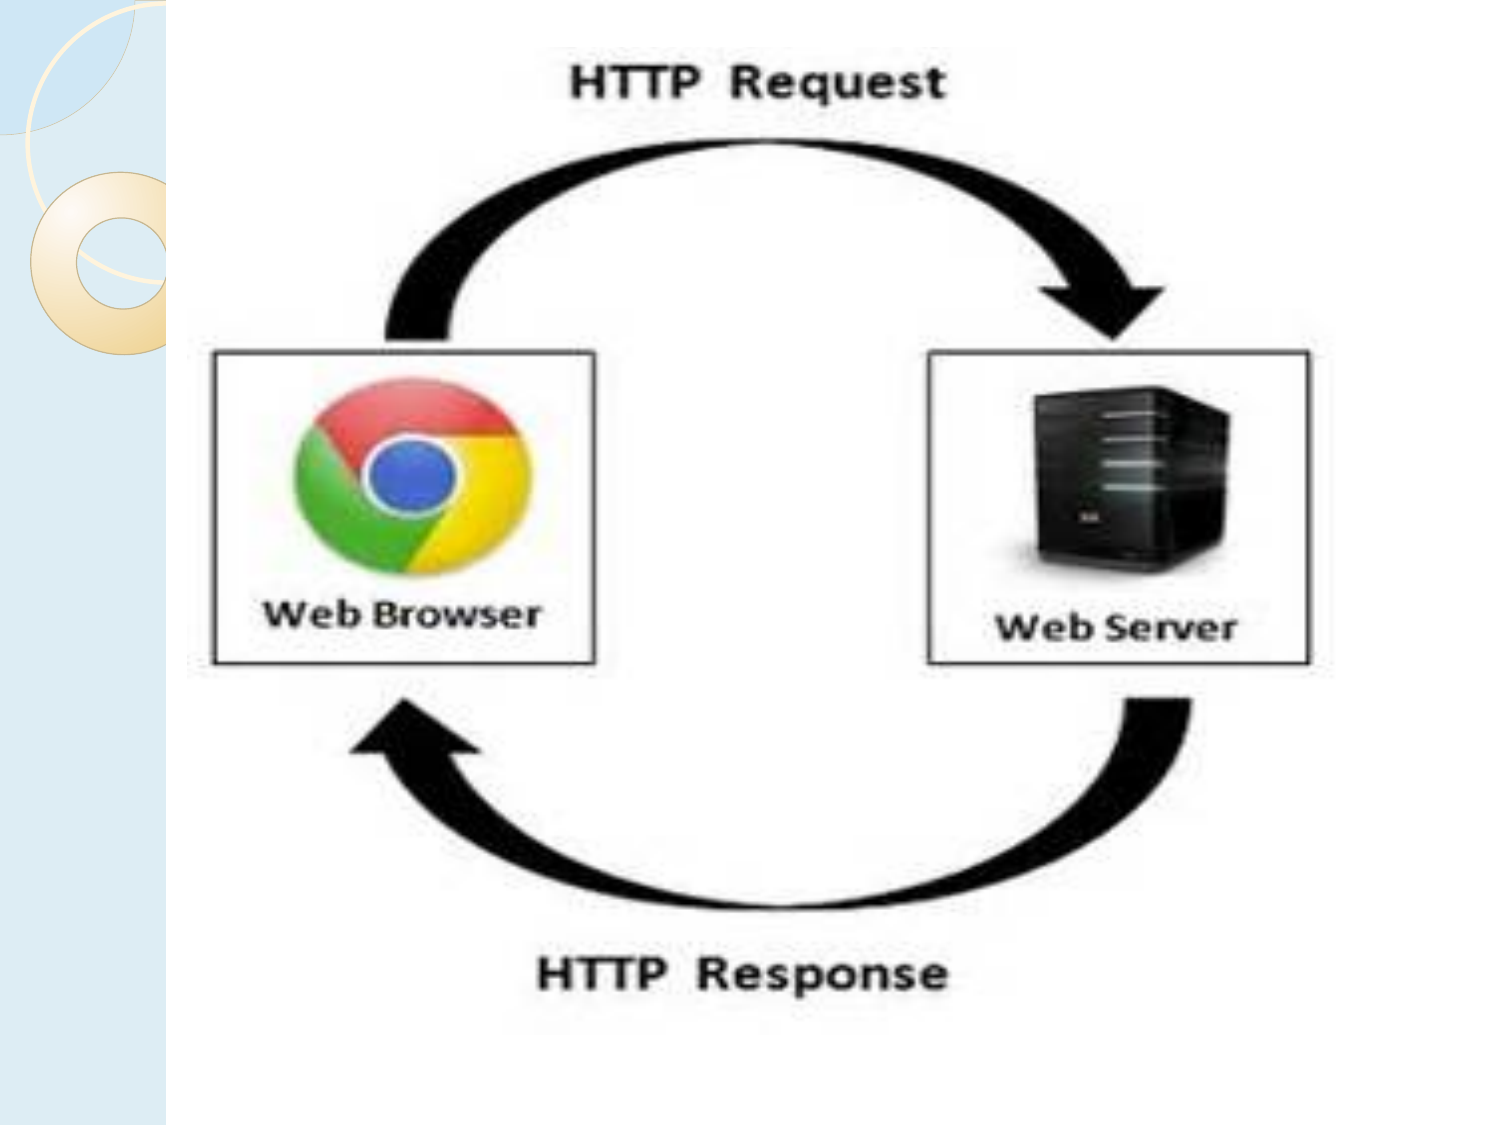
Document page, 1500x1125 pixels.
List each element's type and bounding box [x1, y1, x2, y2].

title [235, 45, 1466, 233]
picture [187, 47, 1339, 1035]
